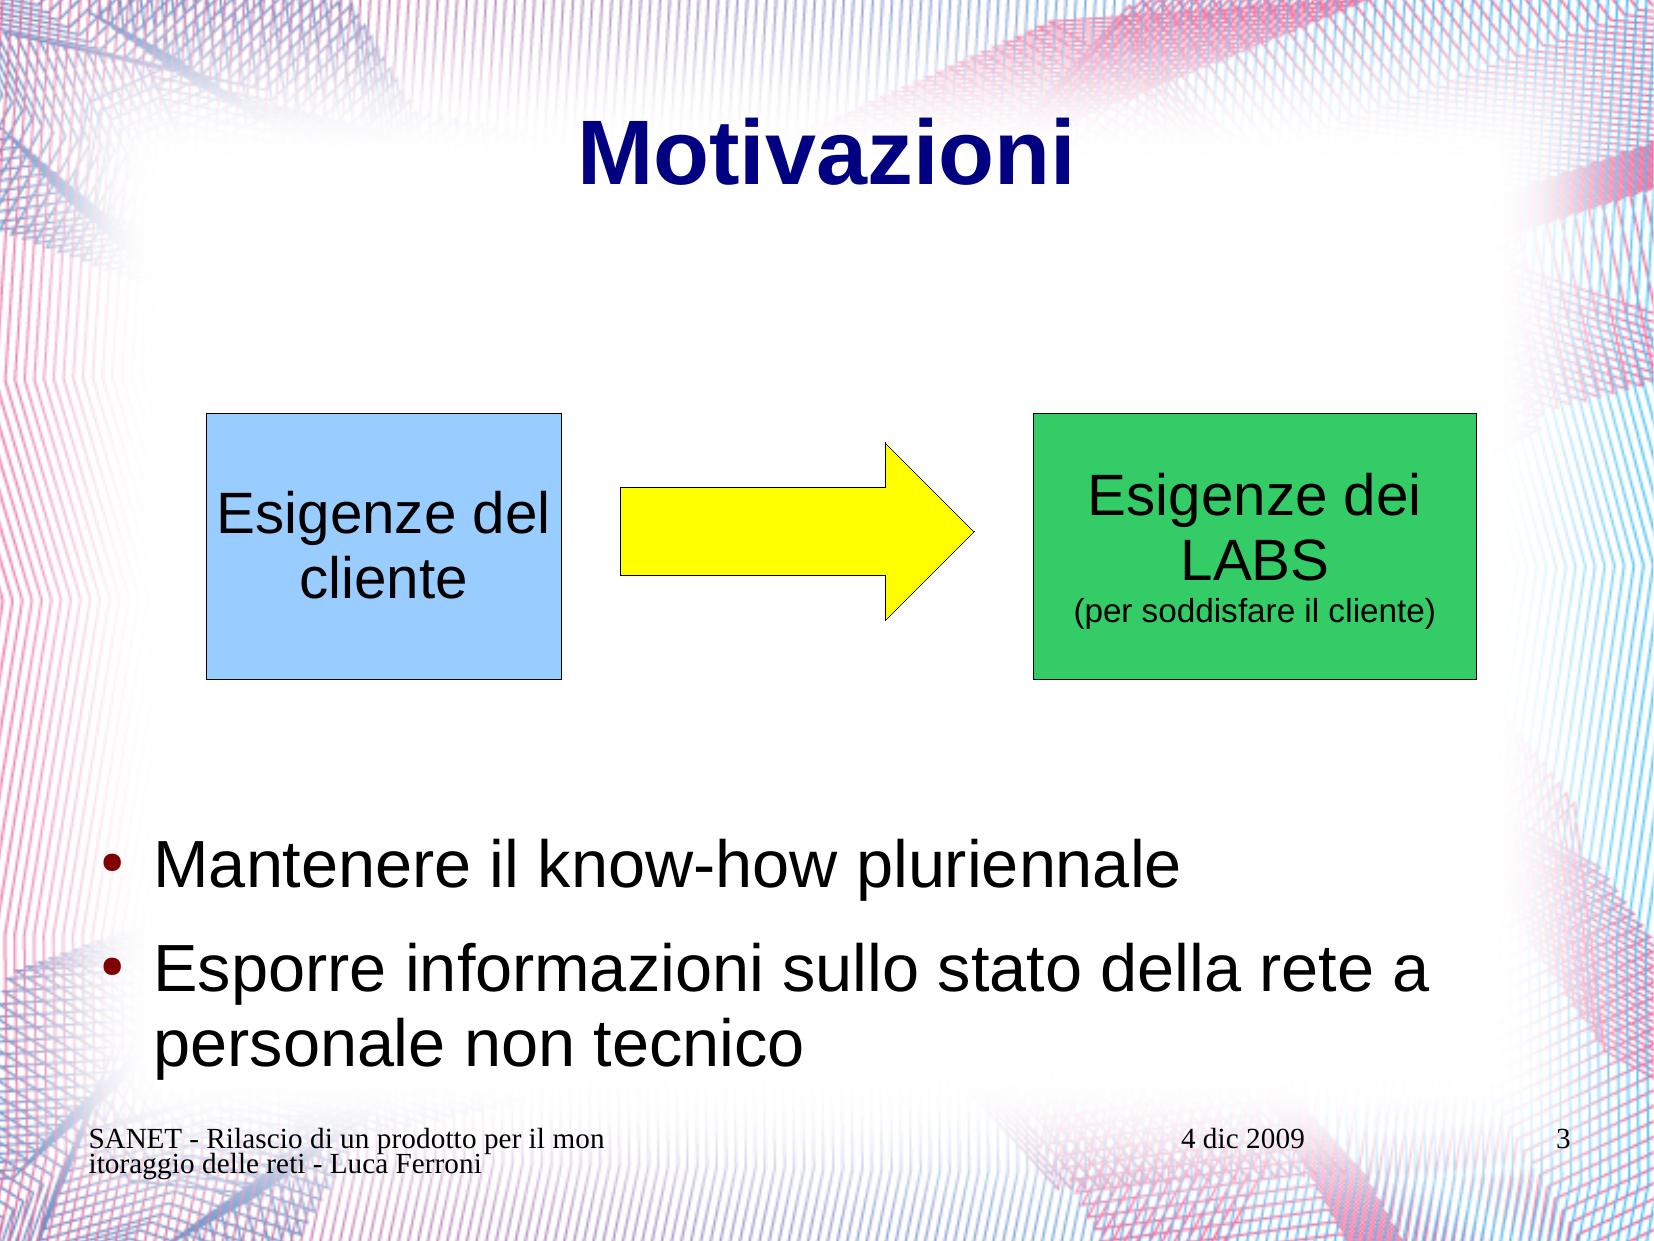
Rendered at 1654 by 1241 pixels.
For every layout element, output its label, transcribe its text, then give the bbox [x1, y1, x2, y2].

text_box Esigenze del cliente [206, 413, 562, 680]
picture [0, 0, 1654, 1241]
list Mantenere il know-how pluriennale Esporre informazioni sullo stato della rete a personale non tecnico [82, 826, 1571, 1109]
text_box [620, 442, 975, 621]
title Motivazioni [82, 49, 1571, 257]
text_box Esigenze dei LABS (per soddisfare il cliente) [1033, 413, 1477, 680]
